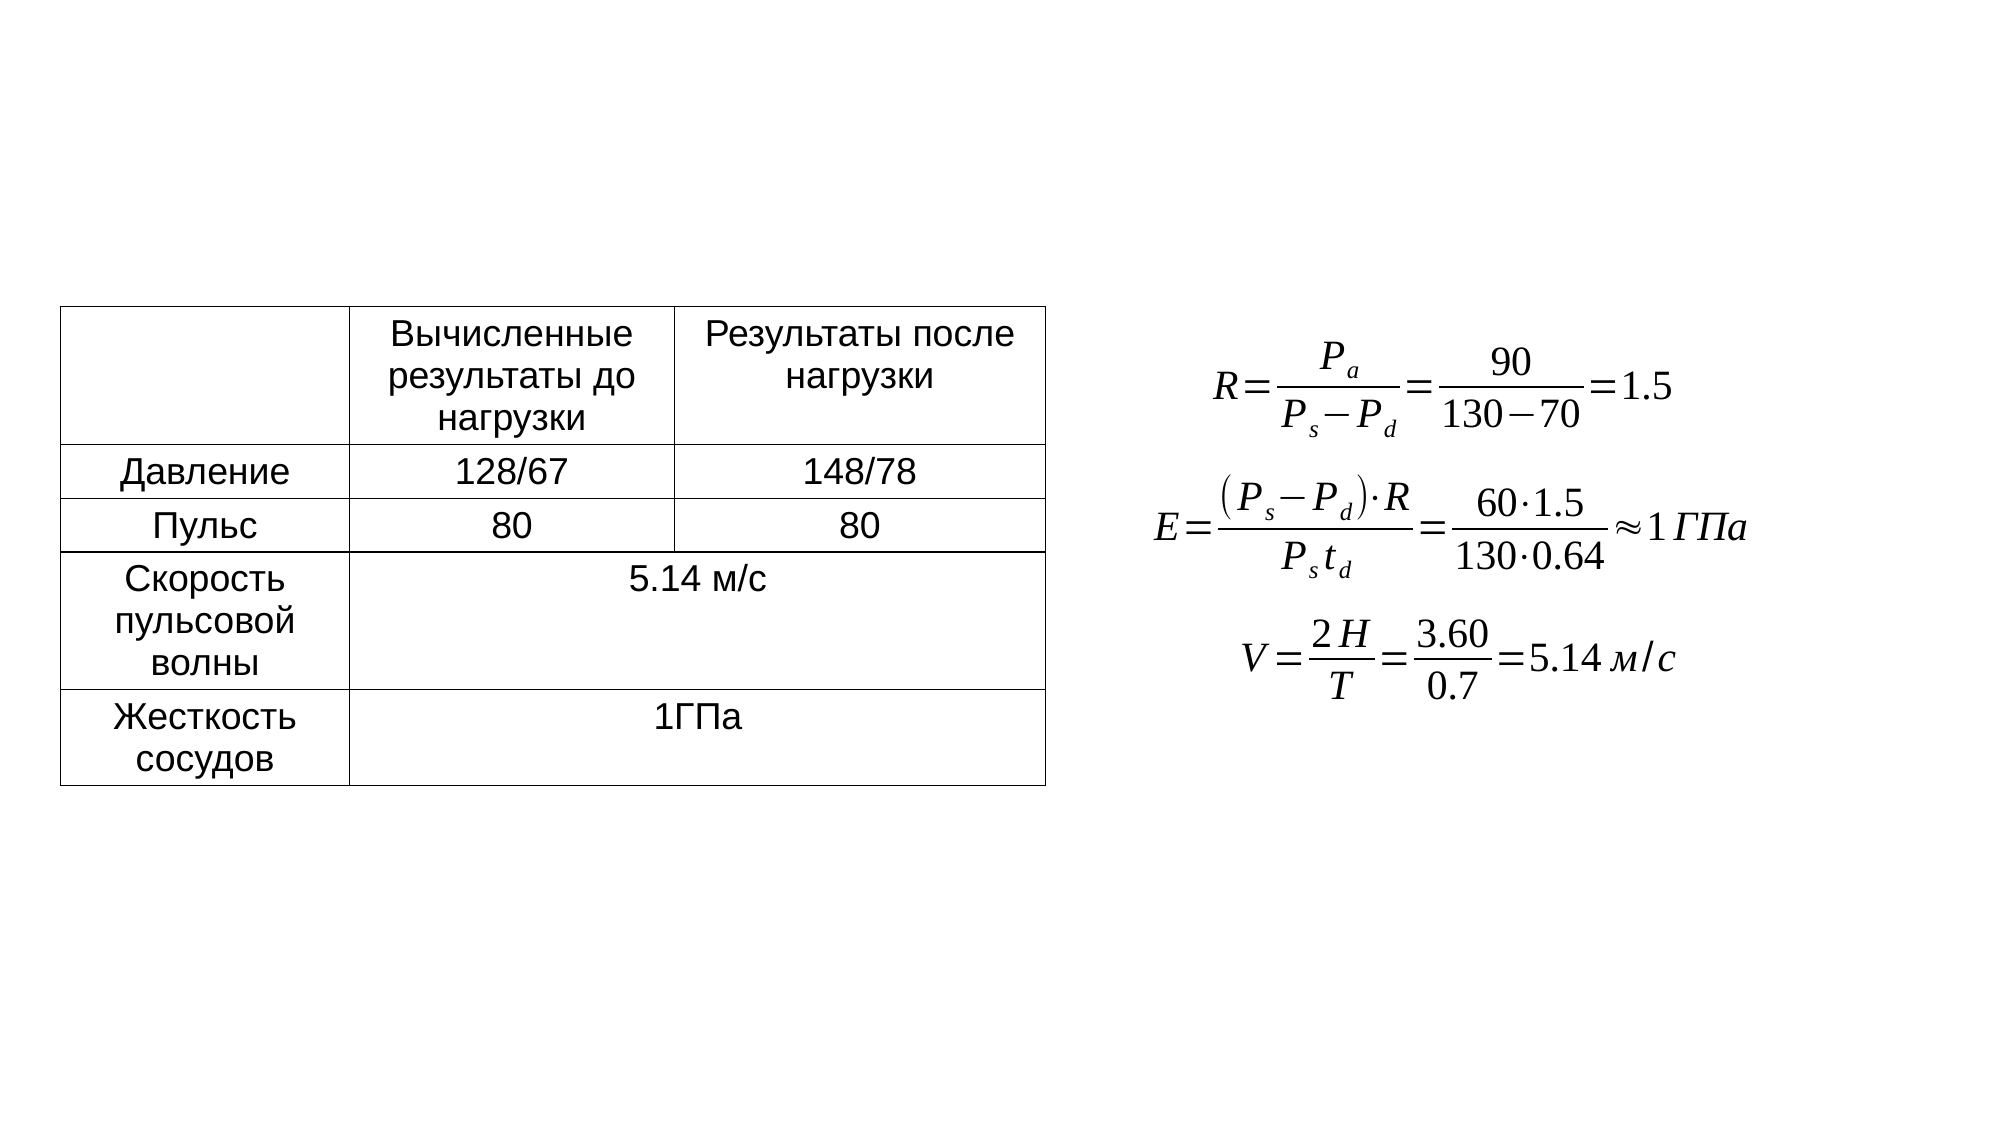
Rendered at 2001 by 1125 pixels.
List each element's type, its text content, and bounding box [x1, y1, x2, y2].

table_cell Давление [61, 445, 349, 498]
table_cell 80 [350, 499, 674, 551]
table_header Вычисленные результаты до нагрузки [350, 307, 674, 444]
table_cell Жесткость сосудов [61, 690, 349, 785]
table_cell 5.14 м/с [350, 553, 1045, 689]
table_header [61, 307, 349, 444]
table_cell 1ГПа [350, 690, 1045, 785]
table_cell Скорость пульсовой волны [61, 553, 349, 689]
table_cell 128/67 [350, 445, 674, 498]
table_cell Пульс [61, 499, 349, 551]
table_cell 148/78 [675, 445, 1045, 498]
chart [1151, 472, 1749, 585]
table_cell 80 [675, 499, 1045, 551]
table_header Результаты после нагрузки [675, 307, 1045, 444]
chart [1240, 610, 1678, 709]
chart [1210, 331, 1674, 443]
